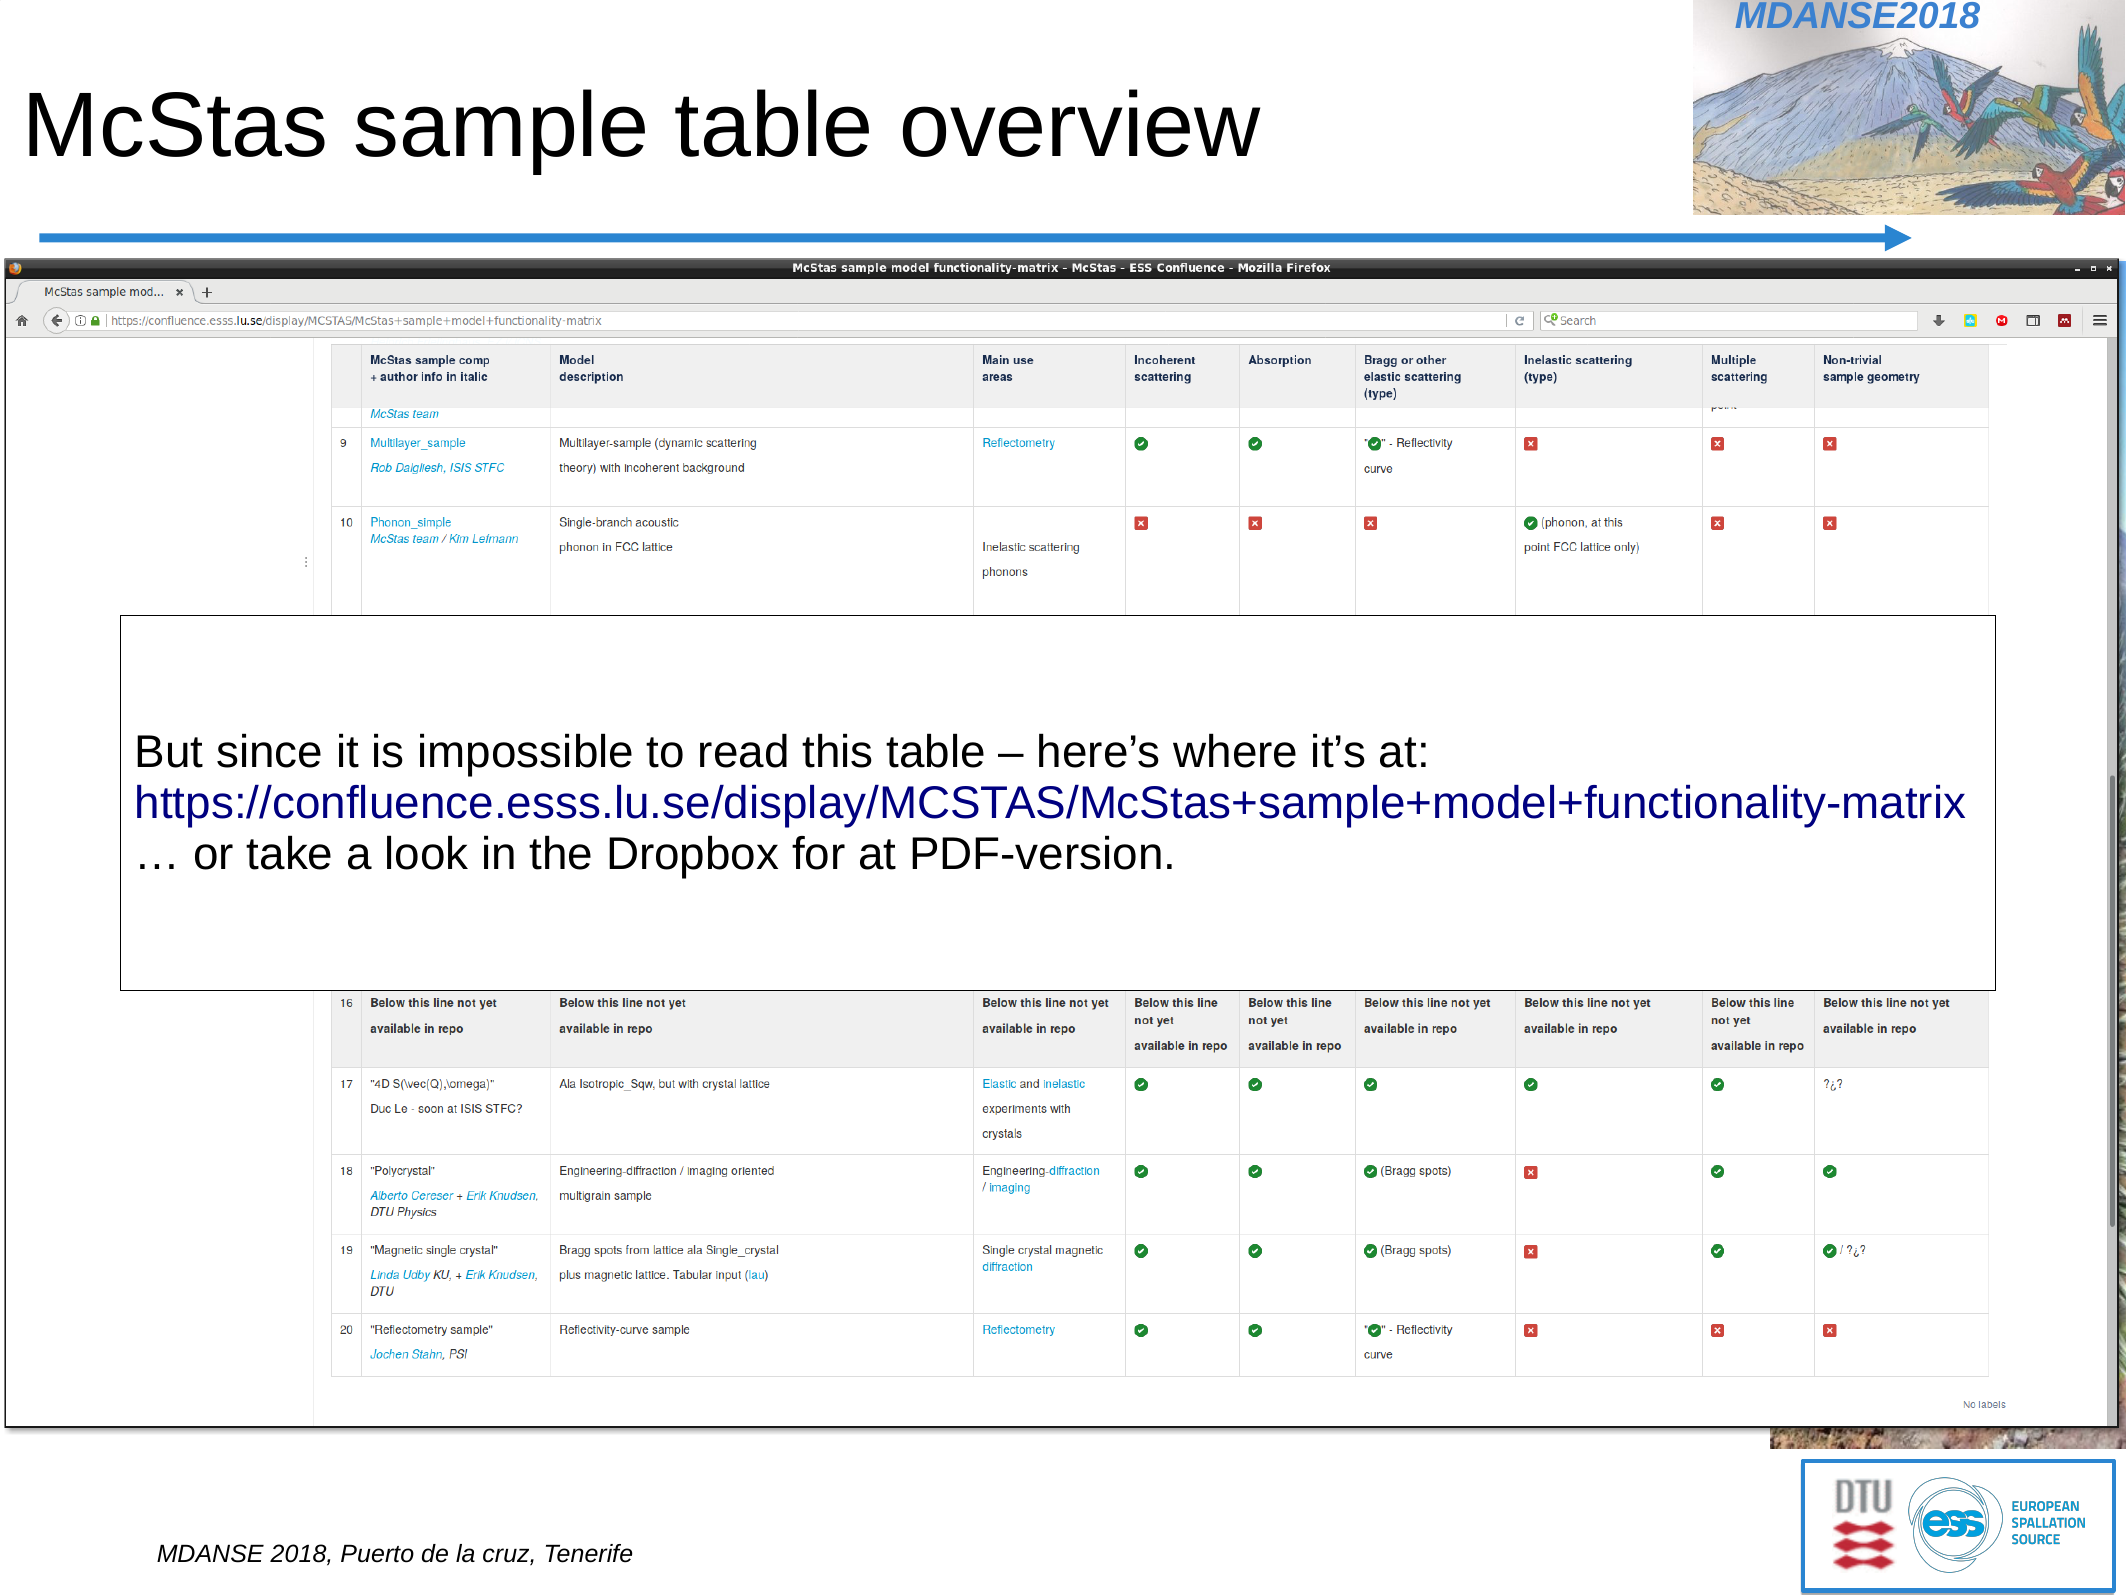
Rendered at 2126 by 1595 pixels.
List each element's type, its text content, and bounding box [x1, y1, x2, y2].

picture [1693, 0, 2125, 215]
title McStas sample table overview [22, 40, 1938, 209]
text_box But since it is impossible to read this table – here’s where it’s at: https://confluence.esss.lu.se/display/MCSTAS/McStas+sample+model+functionality-matrix … or take a look in the Dropbox for at PDF-version. [120, 615, 1996, 991]
picture [1832, 1477, 1897, 1573]
picture [0, 254, 2126, 1449]
picture [1908, 1477, 2085, 1573]
